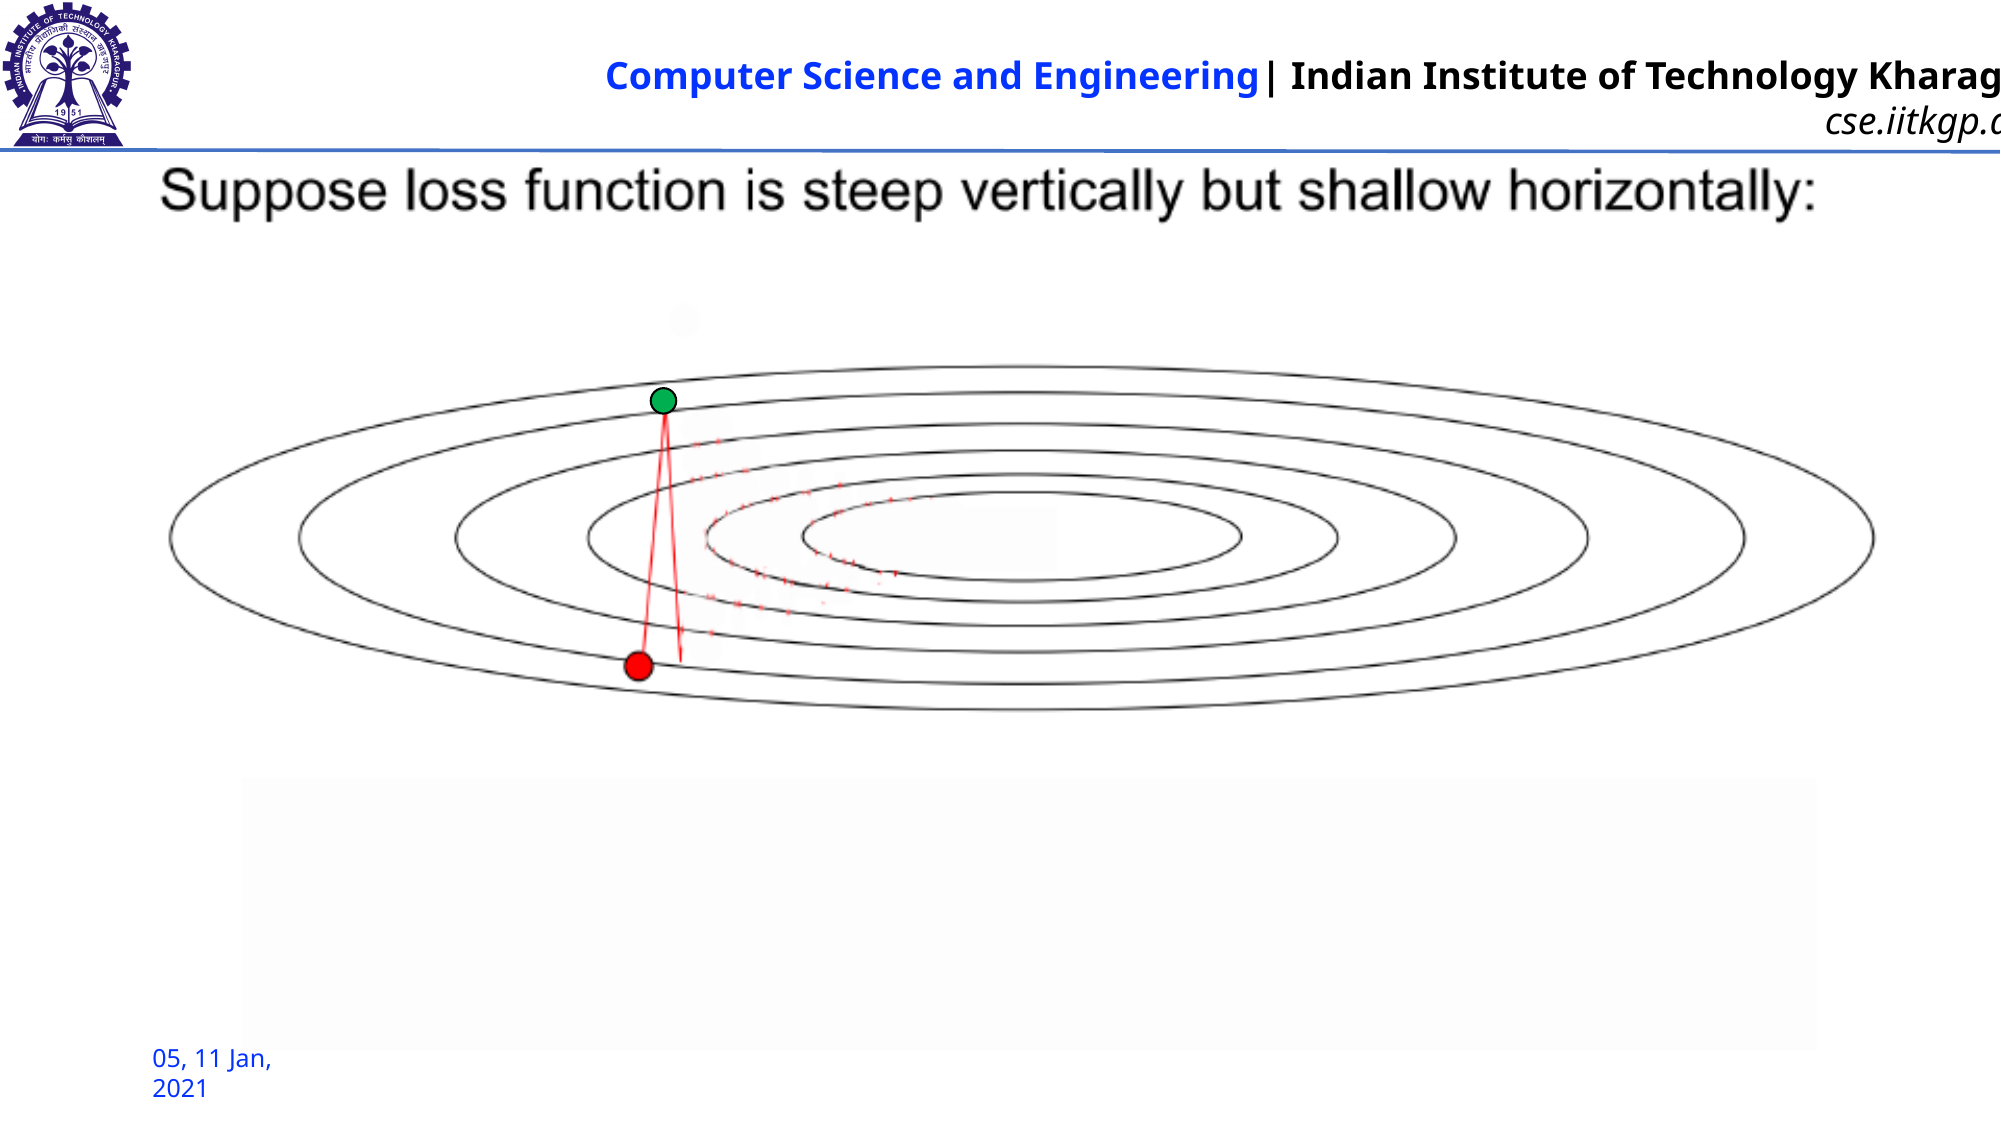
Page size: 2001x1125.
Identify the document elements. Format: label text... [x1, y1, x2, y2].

text_box [650, 388, 677, 414]
picture [2, 2, 131, 147]
slide_number 05, 11 Jan, 2021 [137, 1042, 331, 1103]
picture [136, 162, 1883, 1051]
